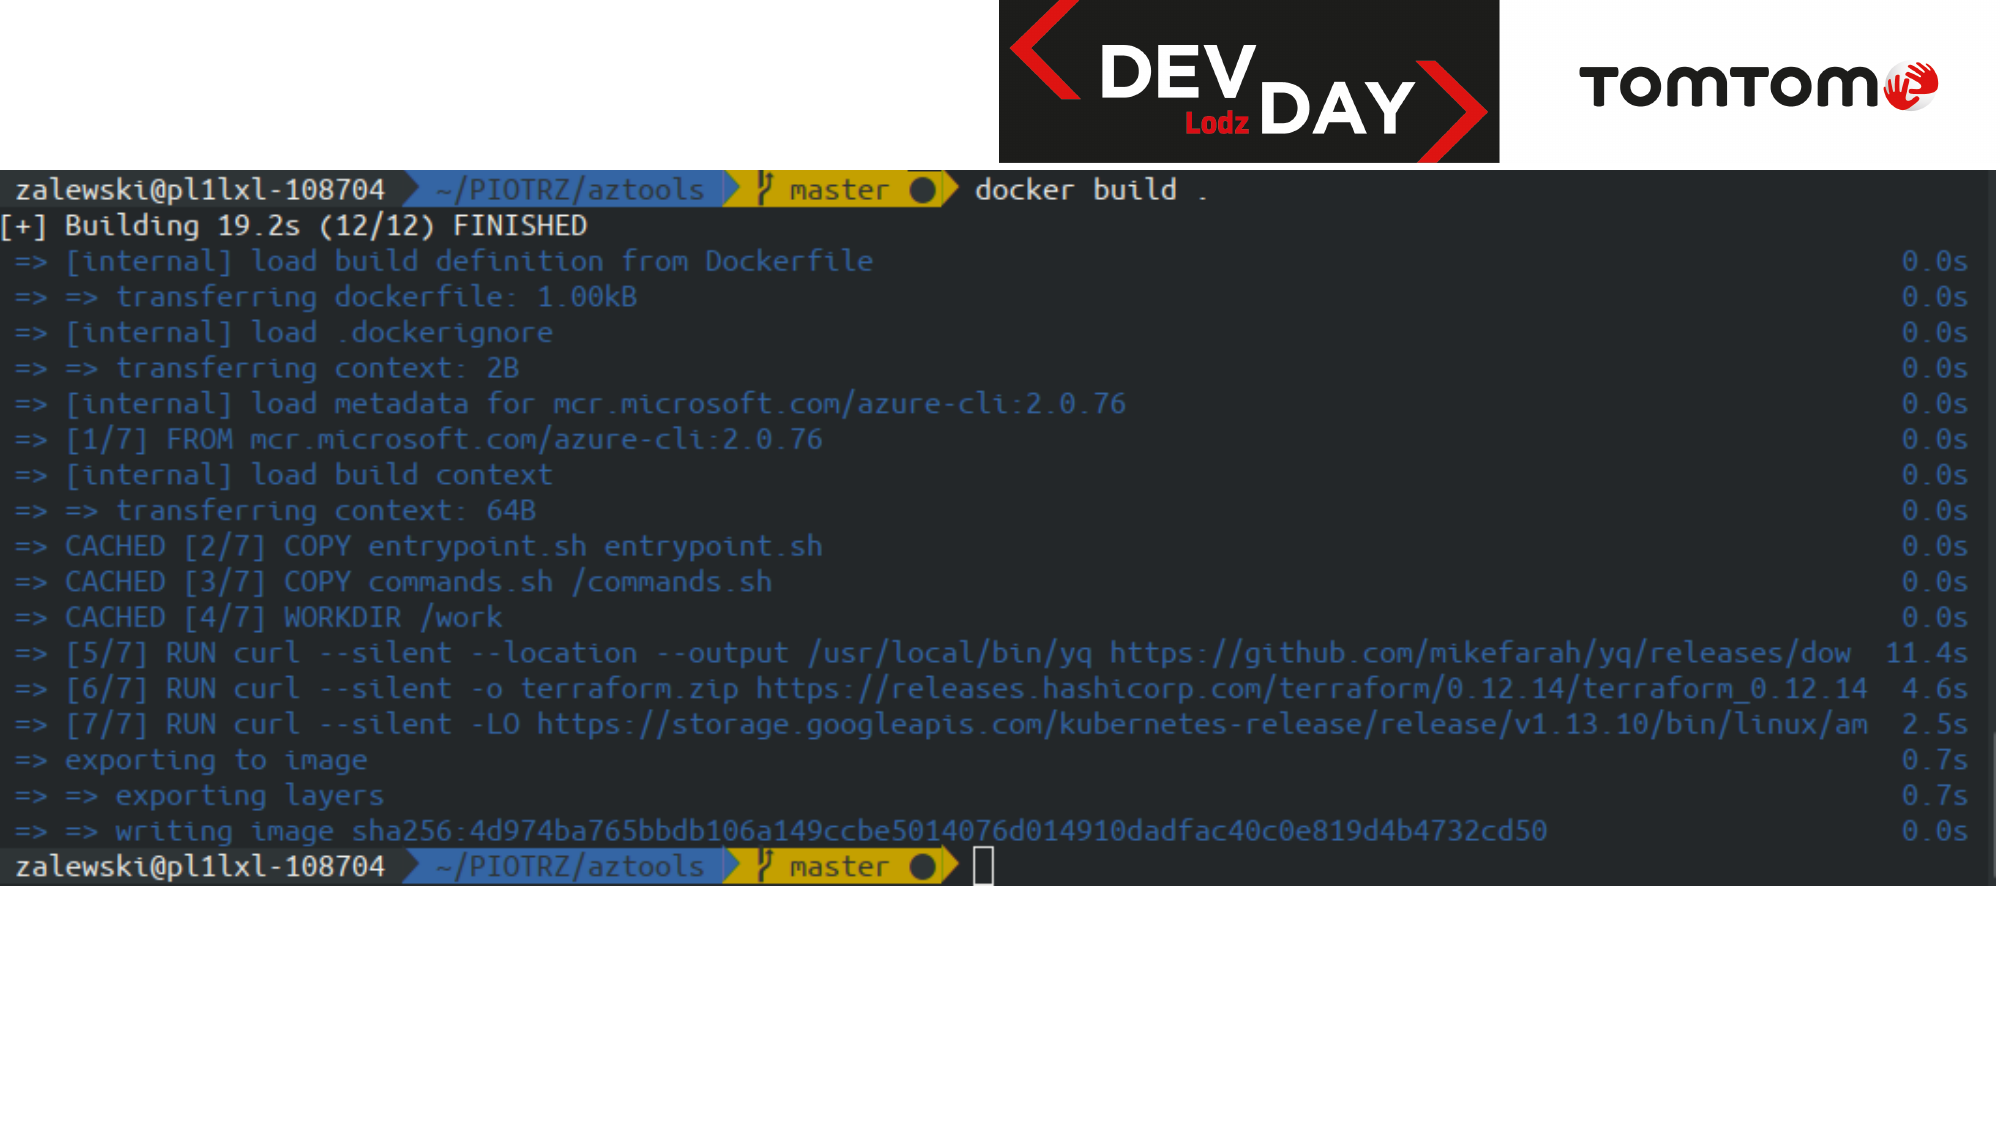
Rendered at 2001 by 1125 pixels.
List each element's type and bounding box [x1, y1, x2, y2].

picture [999, 0, 2000, 164]
picture [0, 170, 1996, 886]
